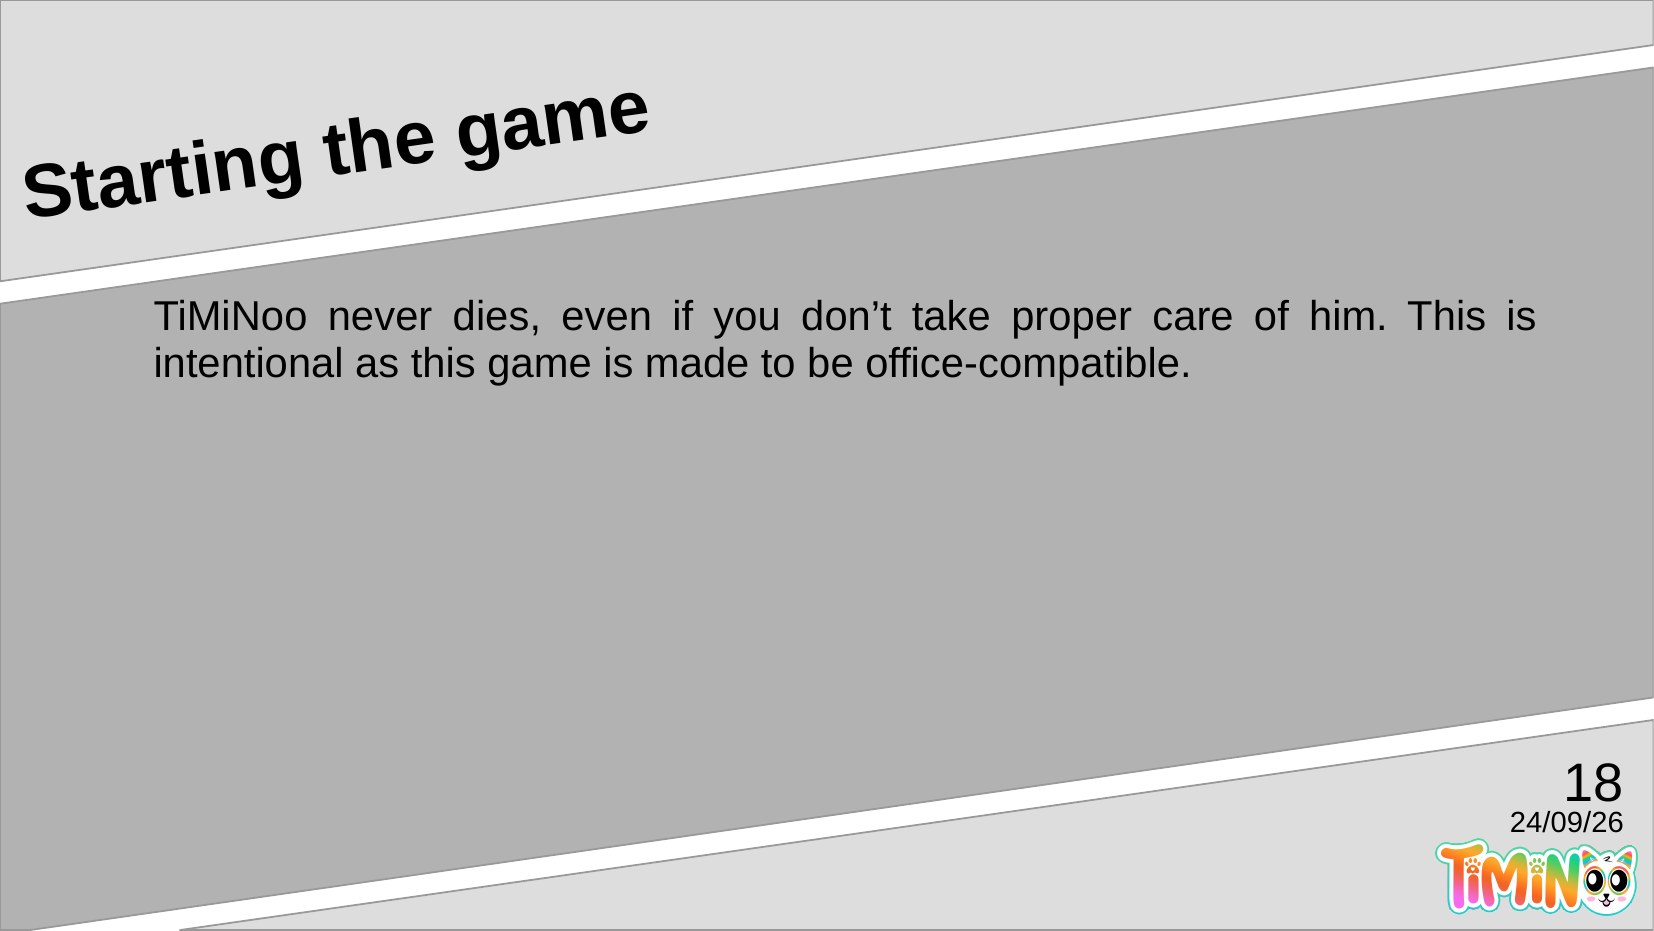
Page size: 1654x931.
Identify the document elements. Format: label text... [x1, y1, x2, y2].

title Starting the game [11, 0, 1496, 272]
list TiMiNoo never dies, even if you don’t take proper care of him. This is intentional as this game is made to be office-compatible. [82, 292, 1538, 833]
picture [1435, 838, 1638, 916]
